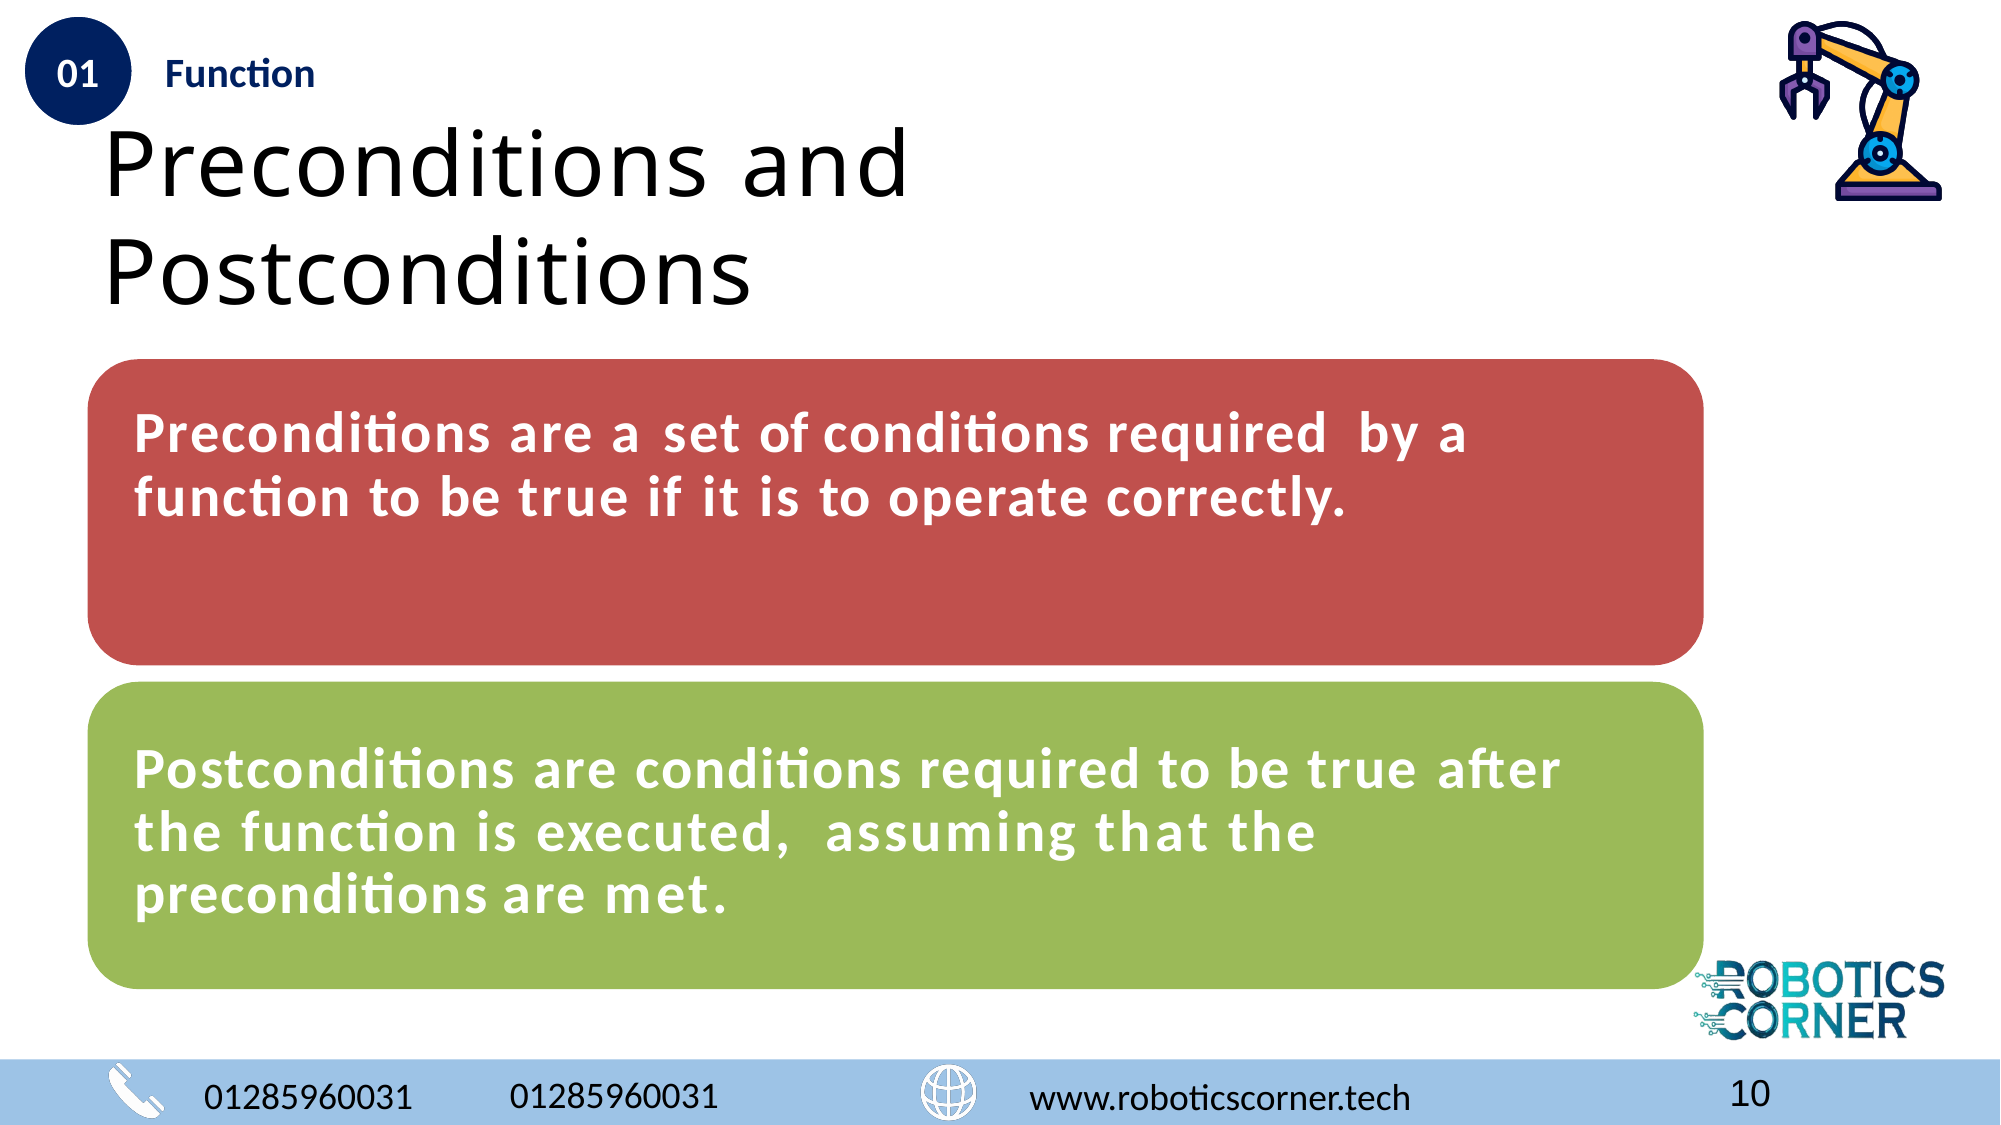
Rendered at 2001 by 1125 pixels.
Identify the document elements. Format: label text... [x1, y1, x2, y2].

text_box [87, 681, 219, 990]
picture [1771, 21, 1950, 201]
text_box Preconditions are a set of conditions required by a function to be true if it is to operate correctly. [117, 395, 1555, 537]
picture [915, 1059, 981, 1125]
text_box <number> [1714, 1065, 1916, 1125]
text_box 01 [22, 14, 134, 128]
text_box Postconditions are conditions required to be true after the function is executed, assuming that the preconditions are met. [117, 730, 1643, 935]
text_box Function [150, 38, 622, 103]
text_box [87, 359, 1703, 666]
list [219, 398, 1945, 1048]
picture [103, 1057, 170, 1124]
title Preconditions and Postconditions [100, 102, 1479, 323]
picture [1680, 859, 1953, 1125]
